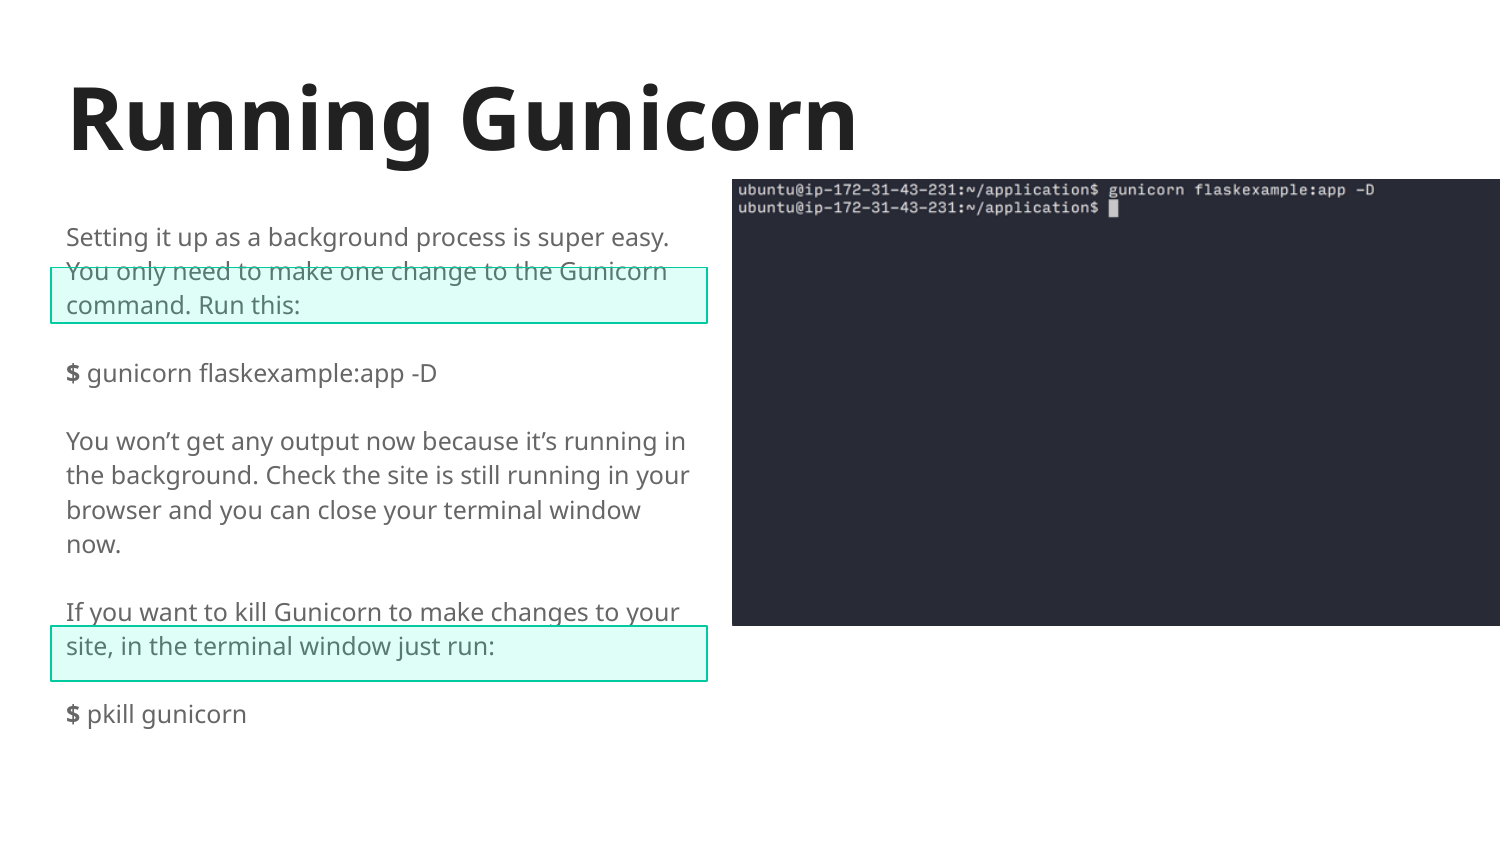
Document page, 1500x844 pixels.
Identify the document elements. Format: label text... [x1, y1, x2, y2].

list Setting it up as a background process is super easy. You only need to make one change to the Gunicorn command. Run this: $ gunicorn flaskexample:app -D You won’t get any output now because it’s running in the background. Check the site is still running in your browser and you can close your terminal window now. If you want to kill Gunicorn to make changes to your site, in the terminal window just run: $ pkill gunicorn [51, 682, 708, 750]
picture [732, 179, 1500, 626]
list Setting it up as a background process is super easy. You only need to make one change to the Gunicorn command. Run this: $ gunicorn flaskexample:app -D You won’t get any output now because it’s running in the background. Check the site is still running in your browser and you can close your terminal window now. If you want to kill Gunicorn to make changes to your site, in the terminal window just run: $ pkill gunicorn [51, 201, 708, 267]
text_box [53, 269, 705, 321]
list Setting it up as a background process is super easy. You only need to make one change to the Gunicorn command. Run this: $ gunicorn flaskexample:app -D You won’t get any output now because it’s running in the background. Check the site is still running in your browser and you can close your terminal window now. If you want to kill Gunicorn to make changes to your site, in the terminal window just run: $ pkill gunicorn [51, 323, 708, 625]
text_box [53, 628, 705, 679]
title Running Gunicorn [51, 48, 1449, 180]
